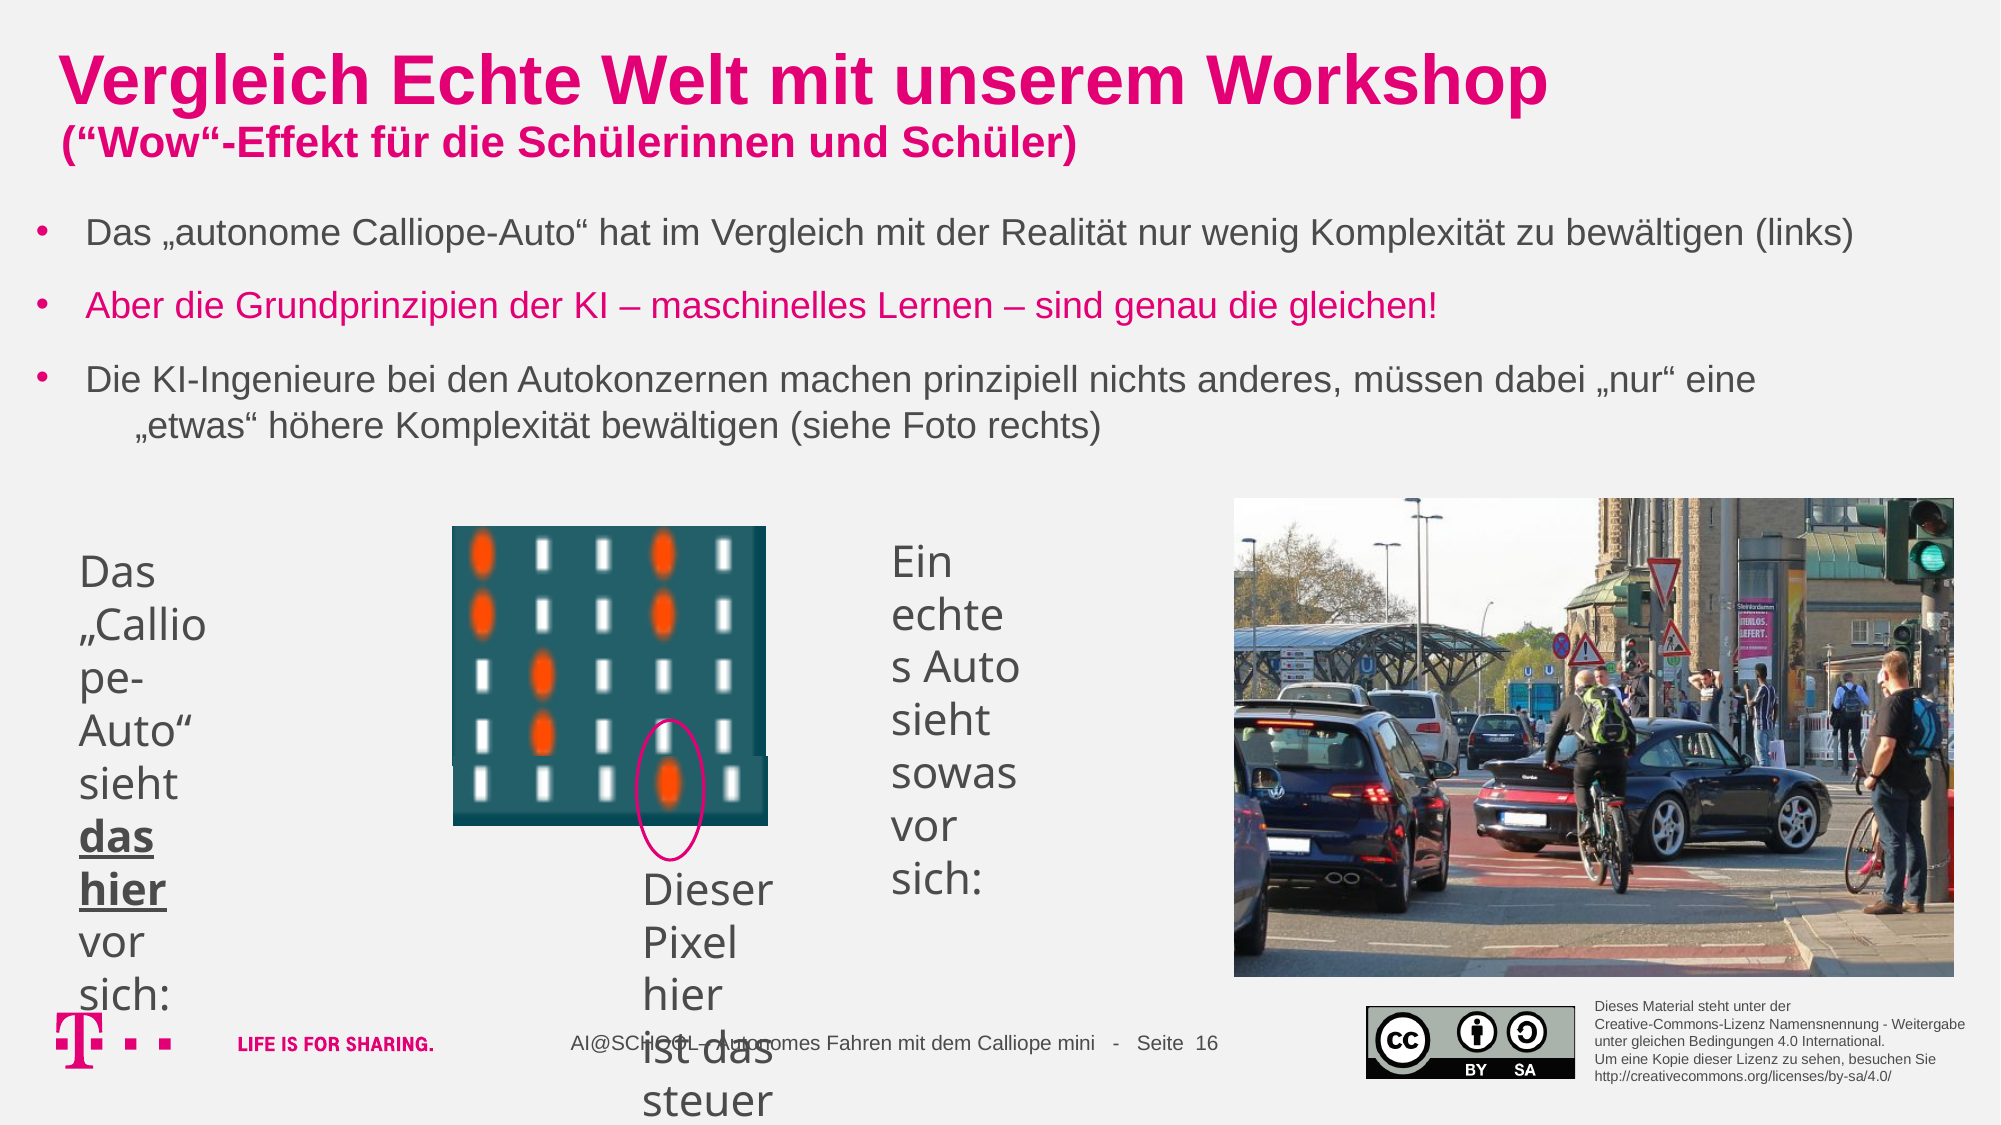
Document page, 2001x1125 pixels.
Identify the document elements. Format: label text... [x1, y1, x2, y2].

text_box Ein echtes Auto sieht sowas vor sich: [878, 526, 1038, 686]
picture [1234, 498, 1954, 977]
text_box Dieser Pixel hier ist das steuerbare „Calliope-Auto“ [629, 854, 789, 1014]
picture [639, 722, 702, 827]
list Das „autonome Calliope-Auto“ hat im Vergleich mit der Realität nur wenig Komplexität zu bewältigen (links) Aber die Grundprinzipien der KI – maschinelles Lernen – sind genau die gleichen! Die KI-Ingenieure bei den Autokonzernen machen prinzipiell nichts anderes, müssen dabei „nur“ eine „etwas“ höhere Komplexität bewältigen (siehe Foto rechts) [35, 206, 1888, 470]
title Vergleich Echte Welt mit unserem Workshop (“Wow“-Effekt für die Schülerinnen und Schüler) [0, 43, 1888, 132]
picture [452, 526, 768, 827]
text_box Das „Calliope-Auto“ sieht das hier vor sich: [66, 537, 225, 697]
